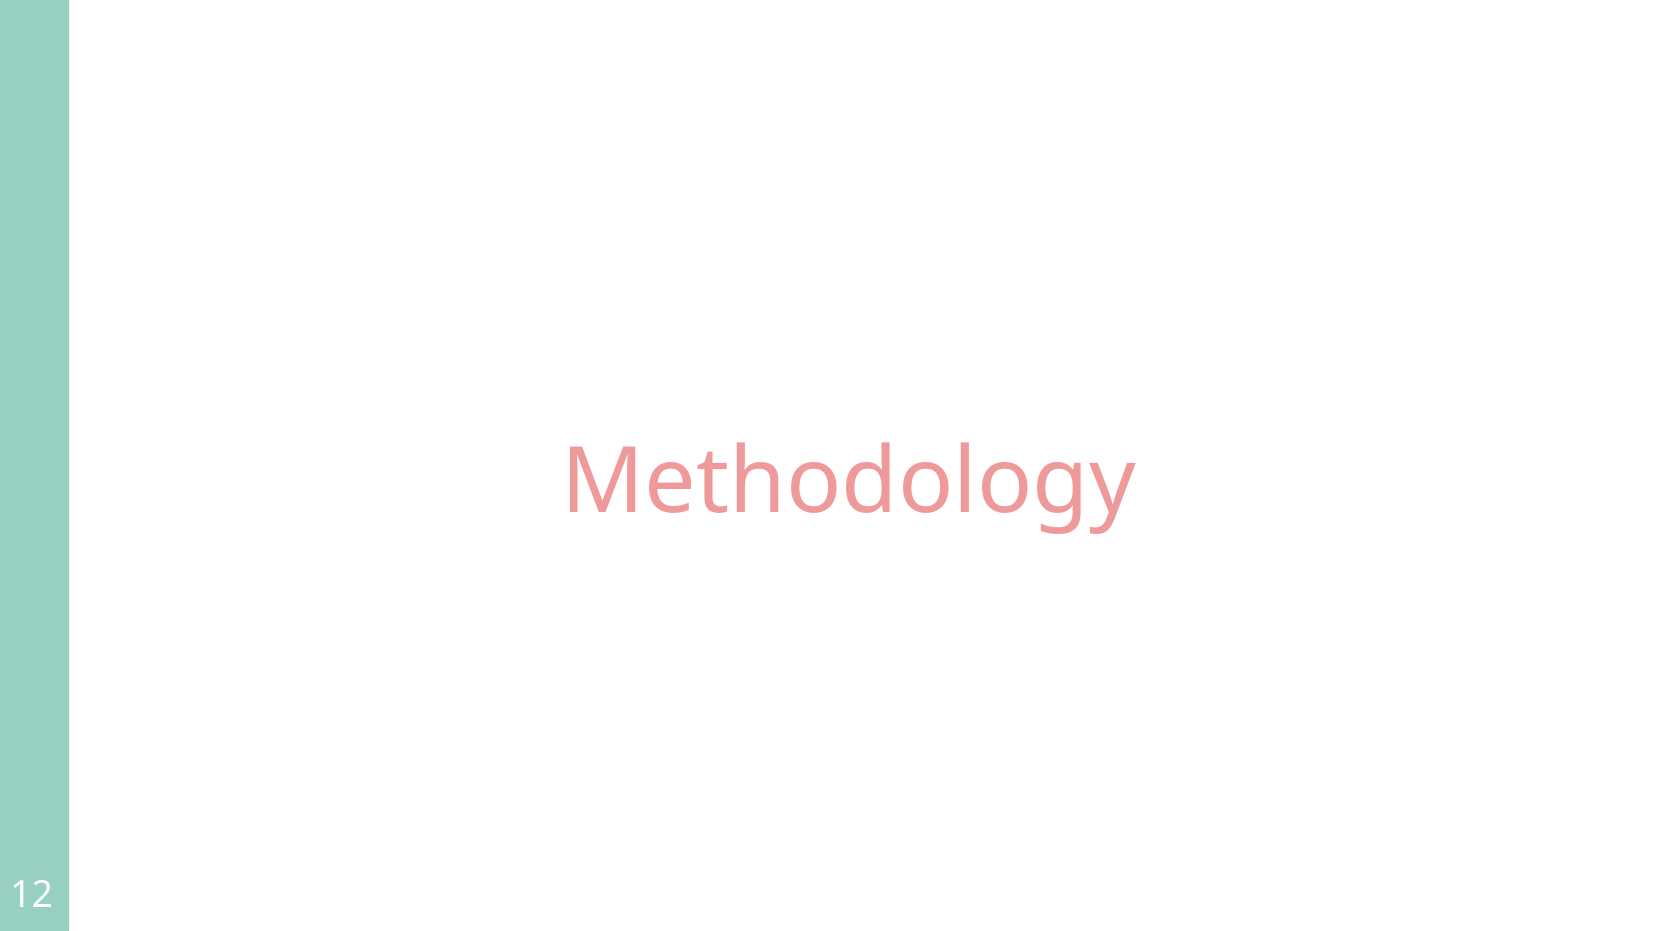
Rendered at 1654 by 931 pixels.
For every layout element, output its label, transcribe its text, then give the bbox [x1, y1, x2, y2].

title Methodology [105, 399, 1594, 556]
text_box <number> [0, 860, 132, 931]
text_box [0, 0, 70, 860]
